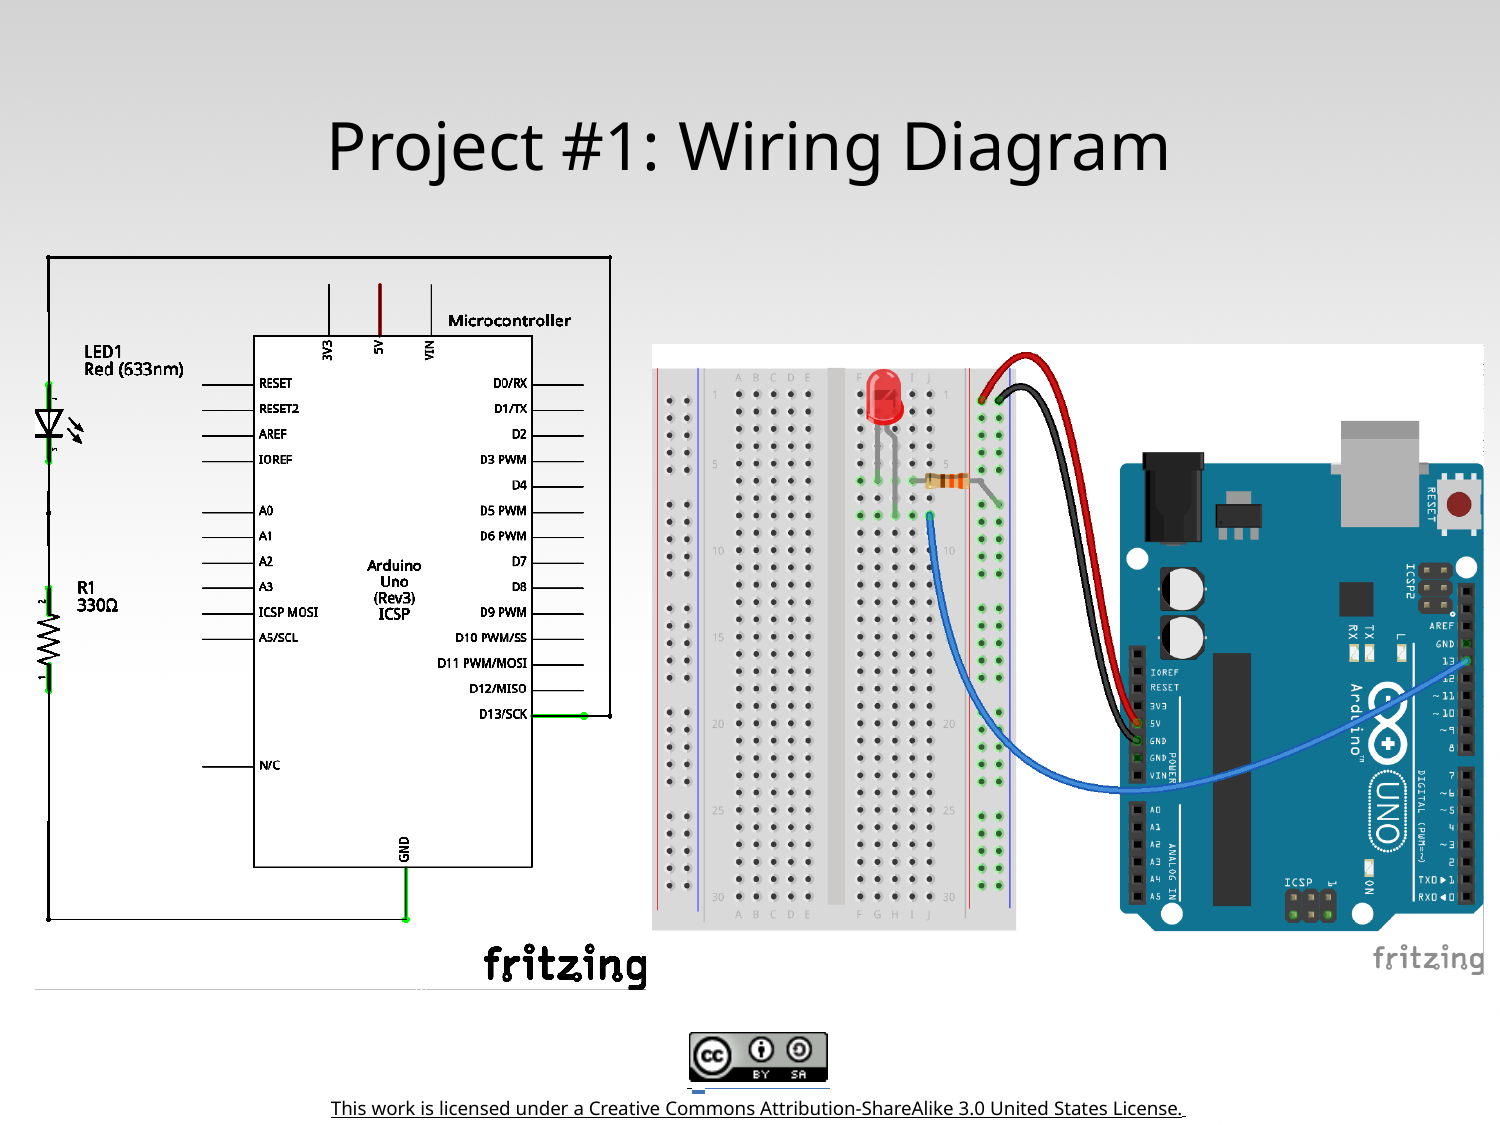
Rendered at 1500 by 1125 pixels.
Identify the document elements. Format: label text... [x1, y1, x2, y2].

title Project #1: Wiring Diagram [112, 50, 1388, 238]
picture [0, 0, 1500, 1125]
